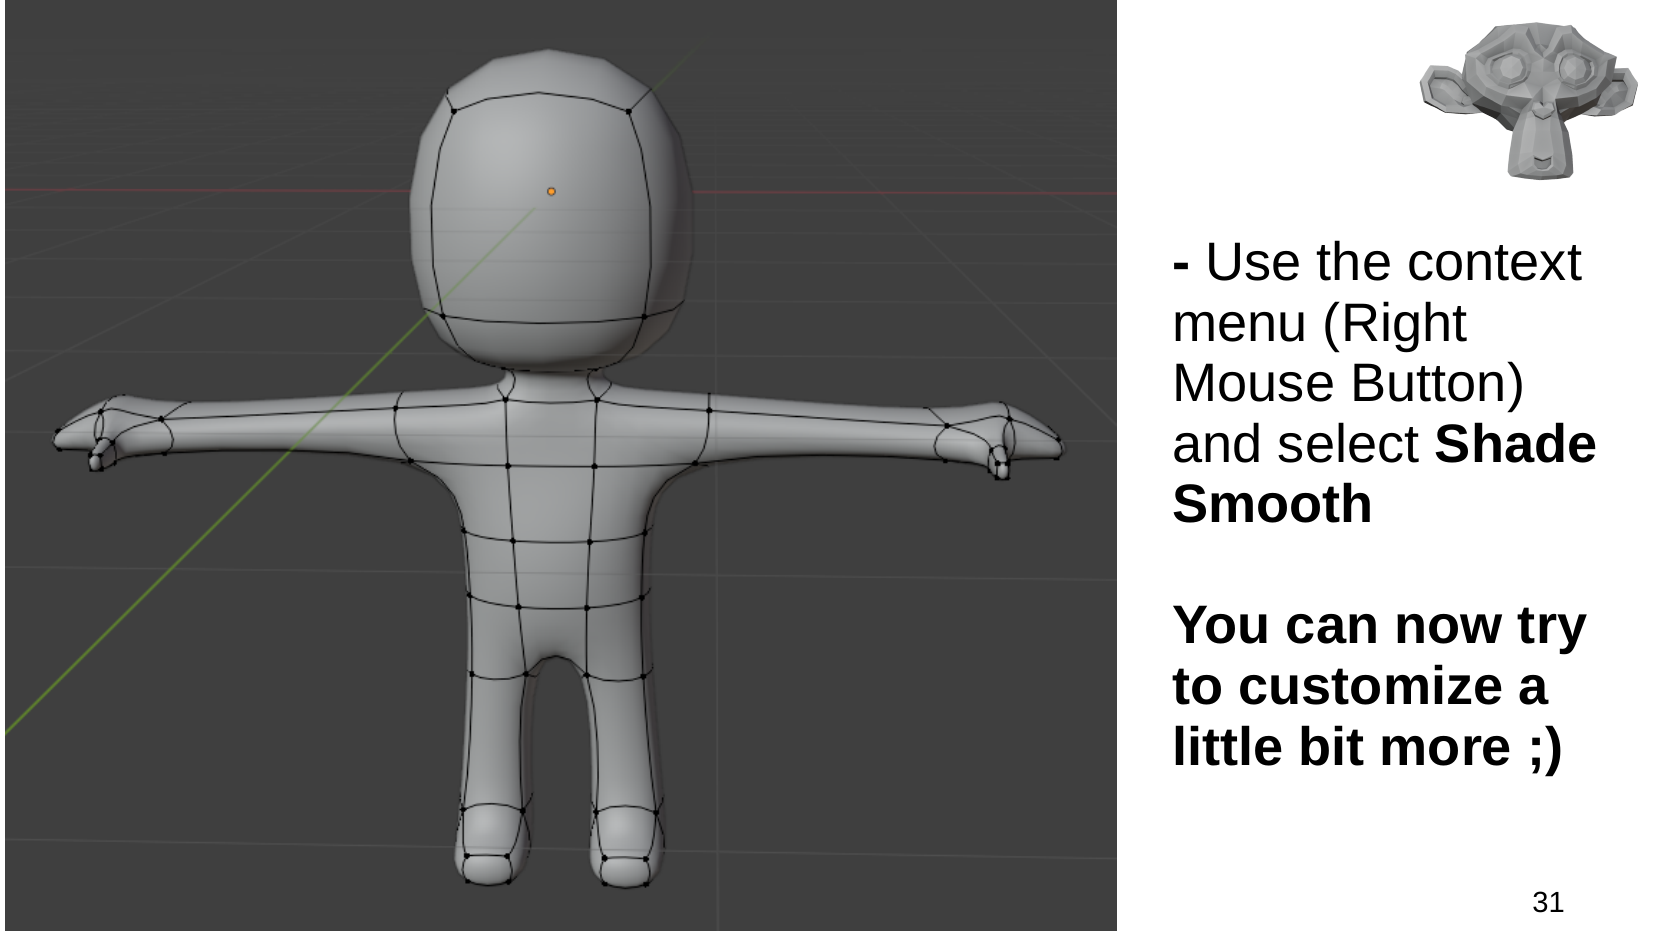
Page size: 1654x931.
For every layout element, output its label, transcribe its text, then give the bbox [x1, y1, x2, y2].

picture [5, 0, 1117, 931]
text_box - Use the context menu (Right Mouse Button) and select Shade Smooth You can now try to customize a little bit more ;) [1157, 224, 1630, 845]
picture [1411, 11, 1645, 189]
